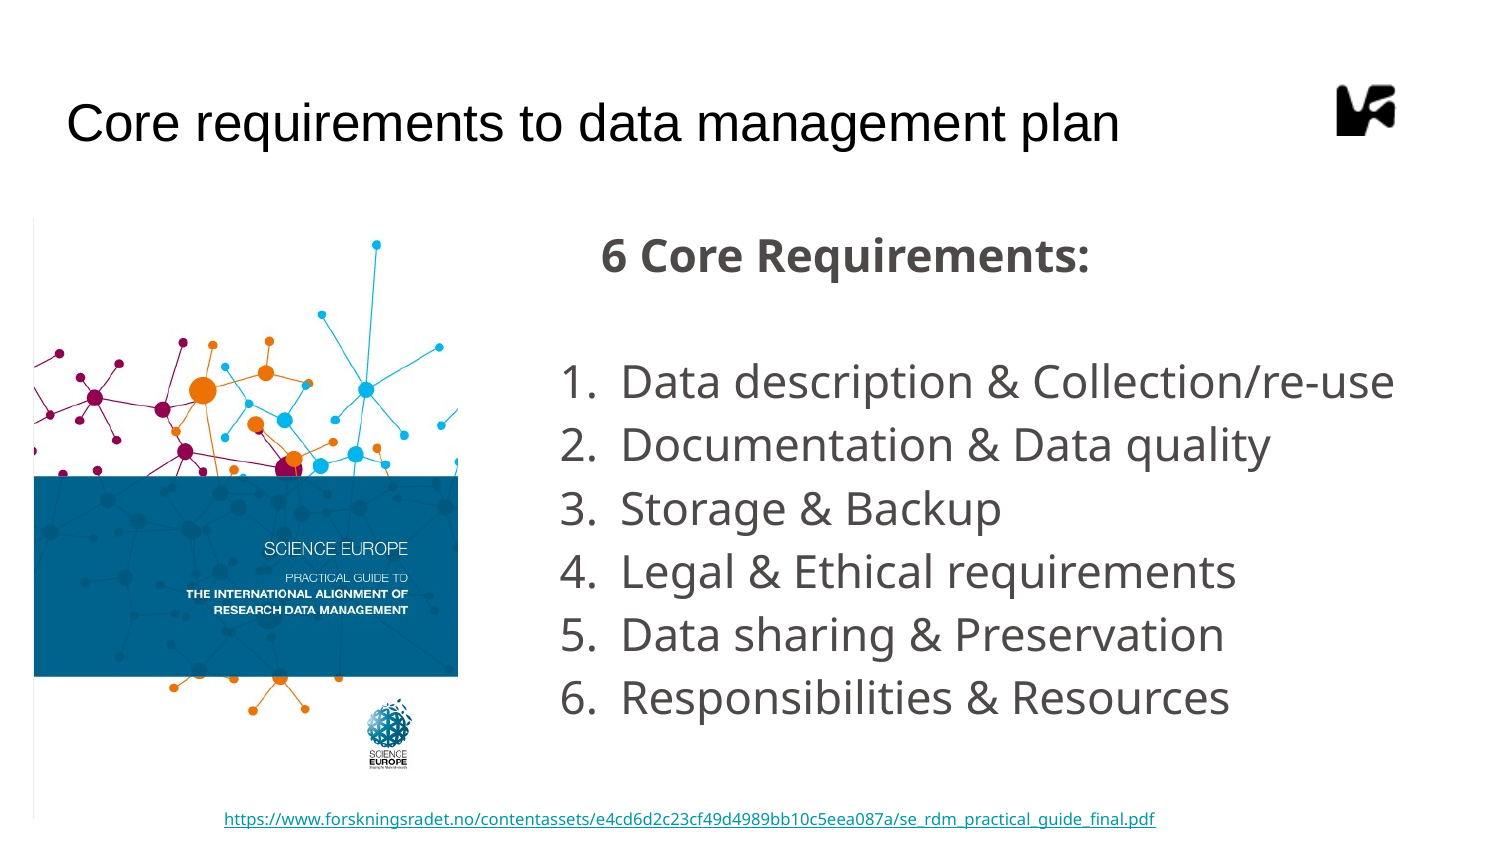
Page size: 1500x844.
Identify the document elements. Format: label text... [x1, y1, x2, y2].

picture [308, 543, 319, 554]
picture [187, 589, 210, 599]
picture [266, 606, 281, 614]
picture [215, 590, 311, 598]
picture [335, 575, 346, 581]
picture [349, 542, 360, 555]
text_box https://www.forskningsradet.no/contentassets/e4cd6d2c23cf49d4989bb10c5eea087a/se_rdm_practical_guide_final.pdf [212, 797, 1258, 839]
title Core requirements to data management plan [51, 72, 1449, 167]
picture [33, 217, 458, 819]
picture [391, 541, 406, 550]
picture [392, 589, 407, 598]
picture [361, 542, 377, 554]
picture [369, 574, 376, 581]
picture [266, 543, 279, 554]
picture [383, 543, 395, 554]
picture [291, 574, 312, 581]
picture [323, 542, 335, 555]
picture [285, 605, 315, 614]
picture [320, 605, 408, 614]
text_box 6 Core Requirements: Data description & Collection/re-use Documentation & Data quality Storage & Backup Legal & Ethical requirements Data sharing & Preservation Responsibilities & Resources [533, 212, 1465, 728]
picture [289, 543, 299, 555]
picture [315, 589, 387, 598]
picture [1312, 61, 1415, 136]
picture [214, 604, 270, 615]
